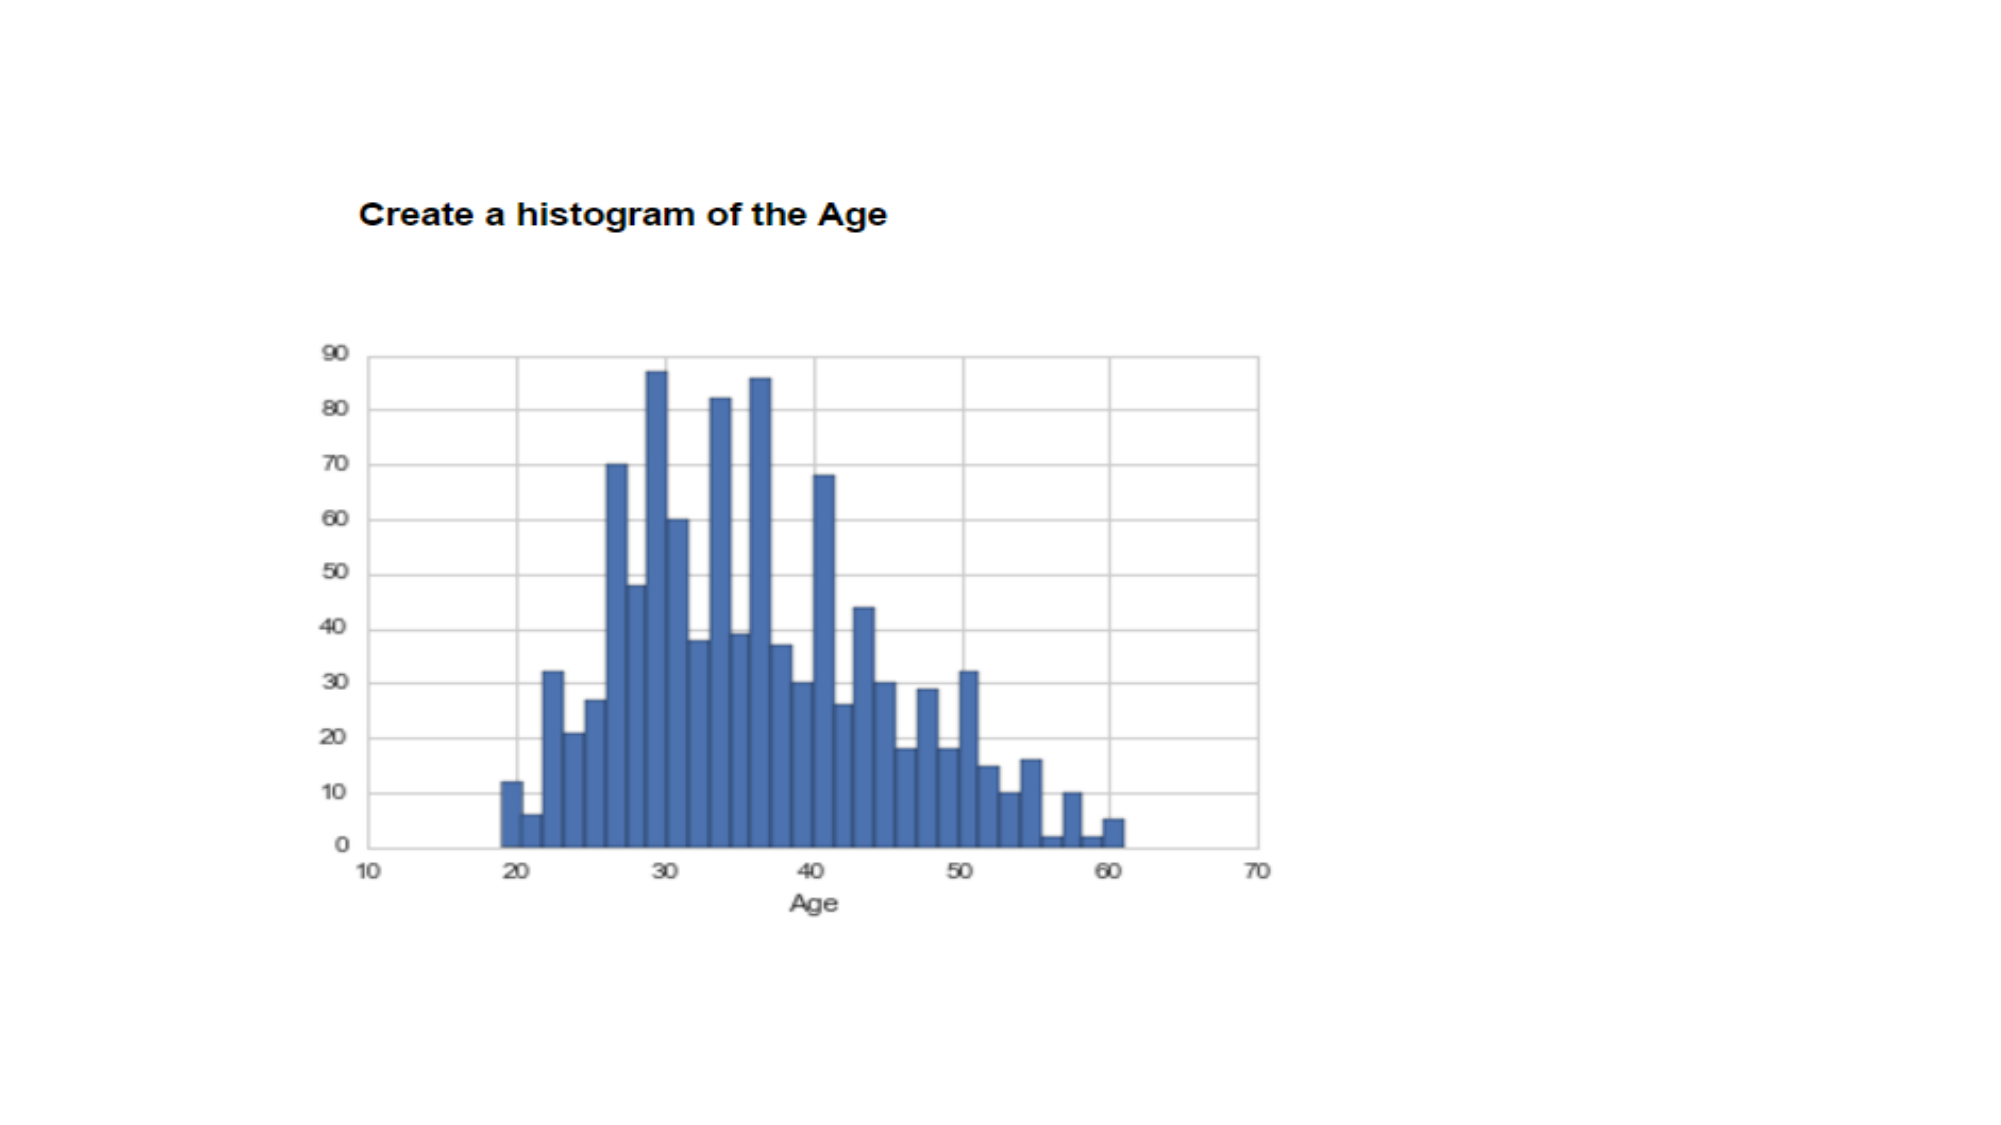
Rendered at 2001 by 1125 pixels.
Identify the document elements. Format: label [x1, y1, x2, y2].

picture [195, 134, 1726, 931]
